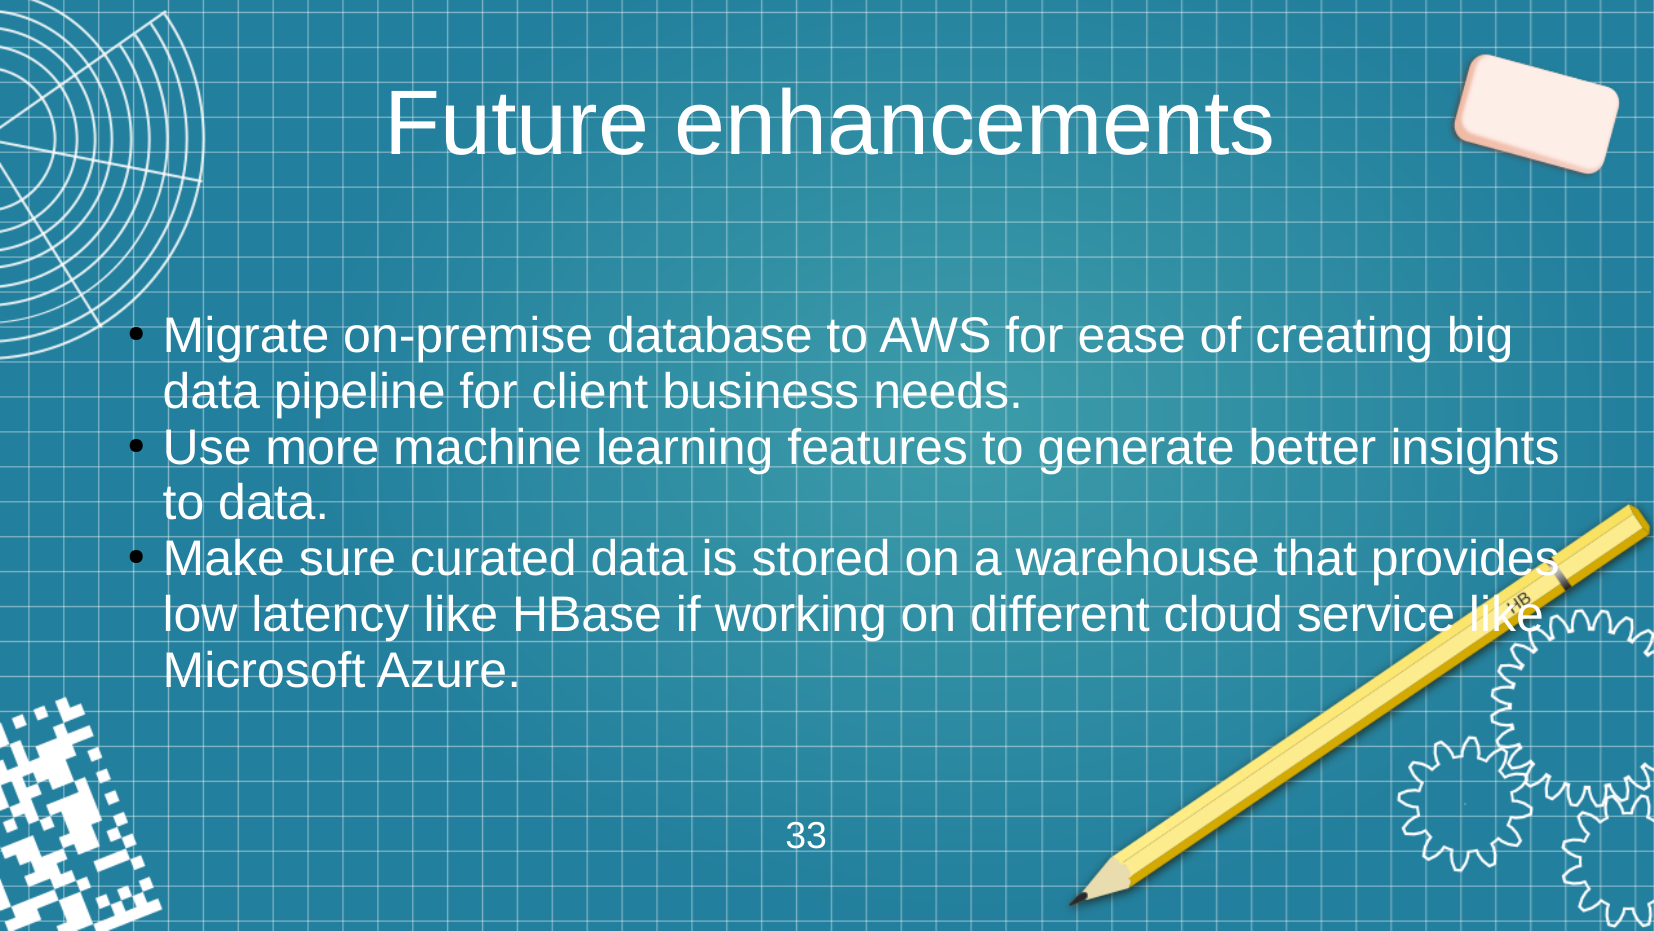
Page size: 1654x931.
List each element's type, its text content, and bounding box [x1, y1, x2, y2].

text_box Migrate on-premise database to AWS for ease of creating big data pipeline for client business needs. Use more machine learning features to generate better insights to data. Make sure curated data is stored on a warehouse that provides low latency like HBase if working on different cloud service like Microsoft Azure. [112, 300, 1587, 751]
text_box <number> [675, 806, 938, 863]
title Future enhancements [86, 57, 1576, 188]
picture [0, 0, 1654, 931]
